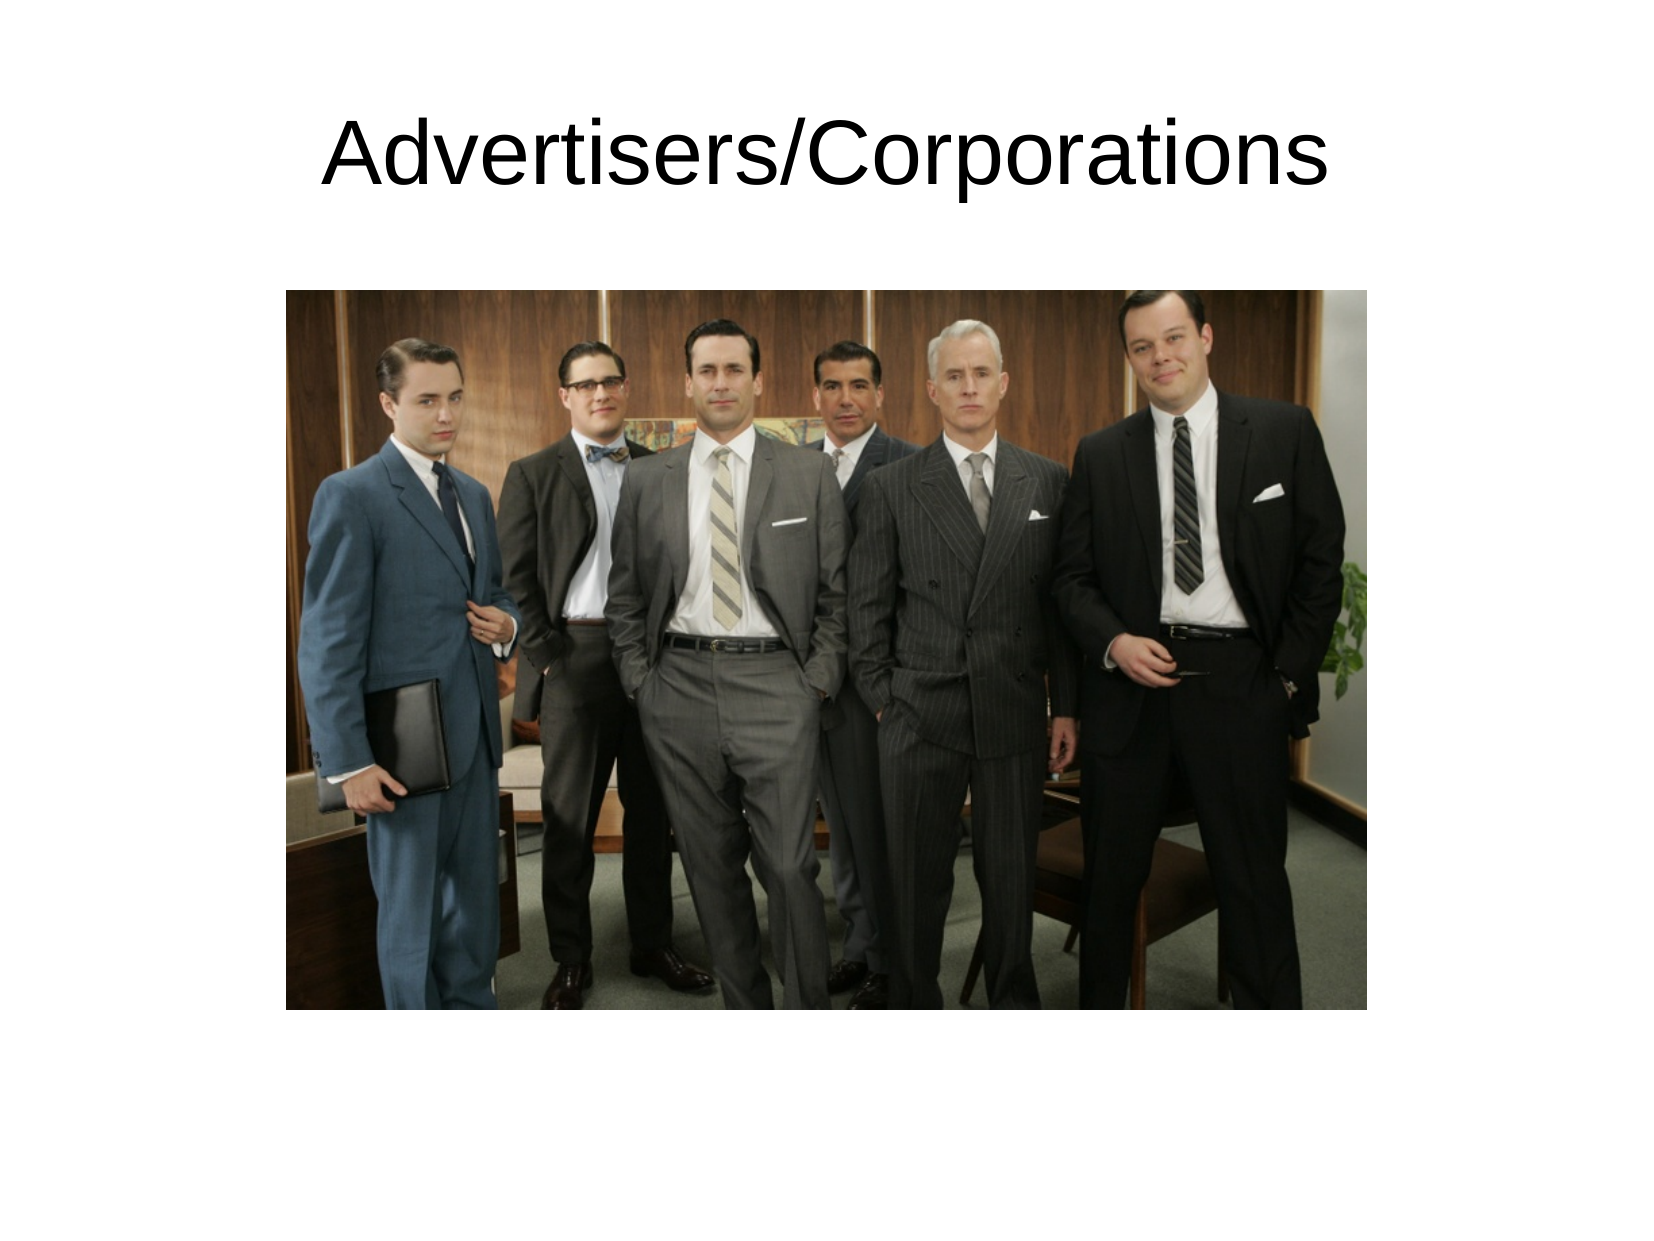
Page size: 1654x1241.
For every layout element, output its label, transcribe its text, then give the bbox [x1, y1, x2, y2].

picture [286, 290, 1367, 1010]
title Advertisers/Corporations [82, 49, 1571, 257]
